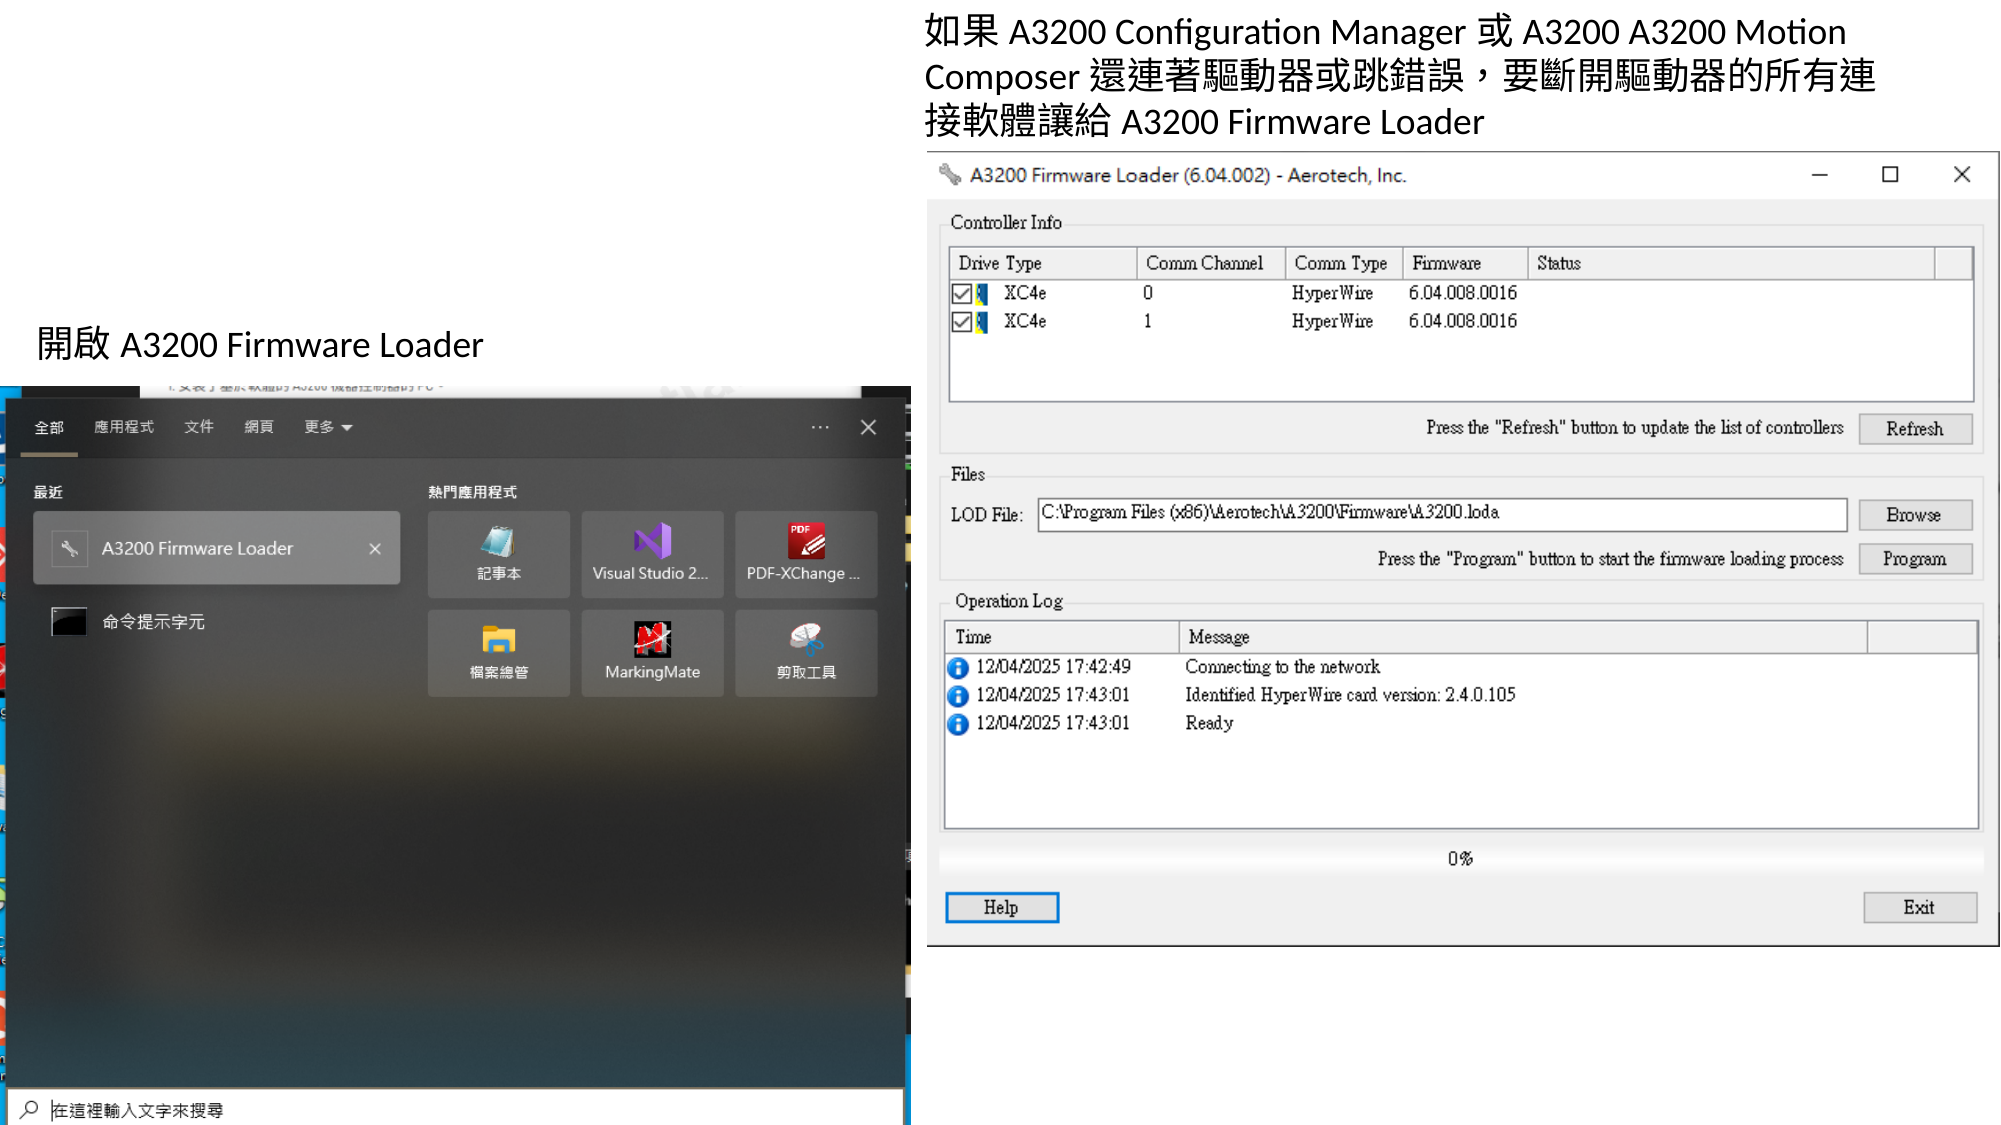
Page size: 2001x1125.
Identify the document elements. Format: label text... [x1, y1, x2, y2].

text_box 開啟A3200 Firmware Loader [21, 312, 927, 373]
picture [0, 386, 911, 1125]
picture [927, 151, 2000, 947]
text_box 如果A3200 Configuration Manager或A3200 A3200 Motion Composer還連著驅動器或跳錯誤，要斷開驅動器的所有連接軟體讓給A3200 Firmware Loader [910, 0, 1911, 150]
